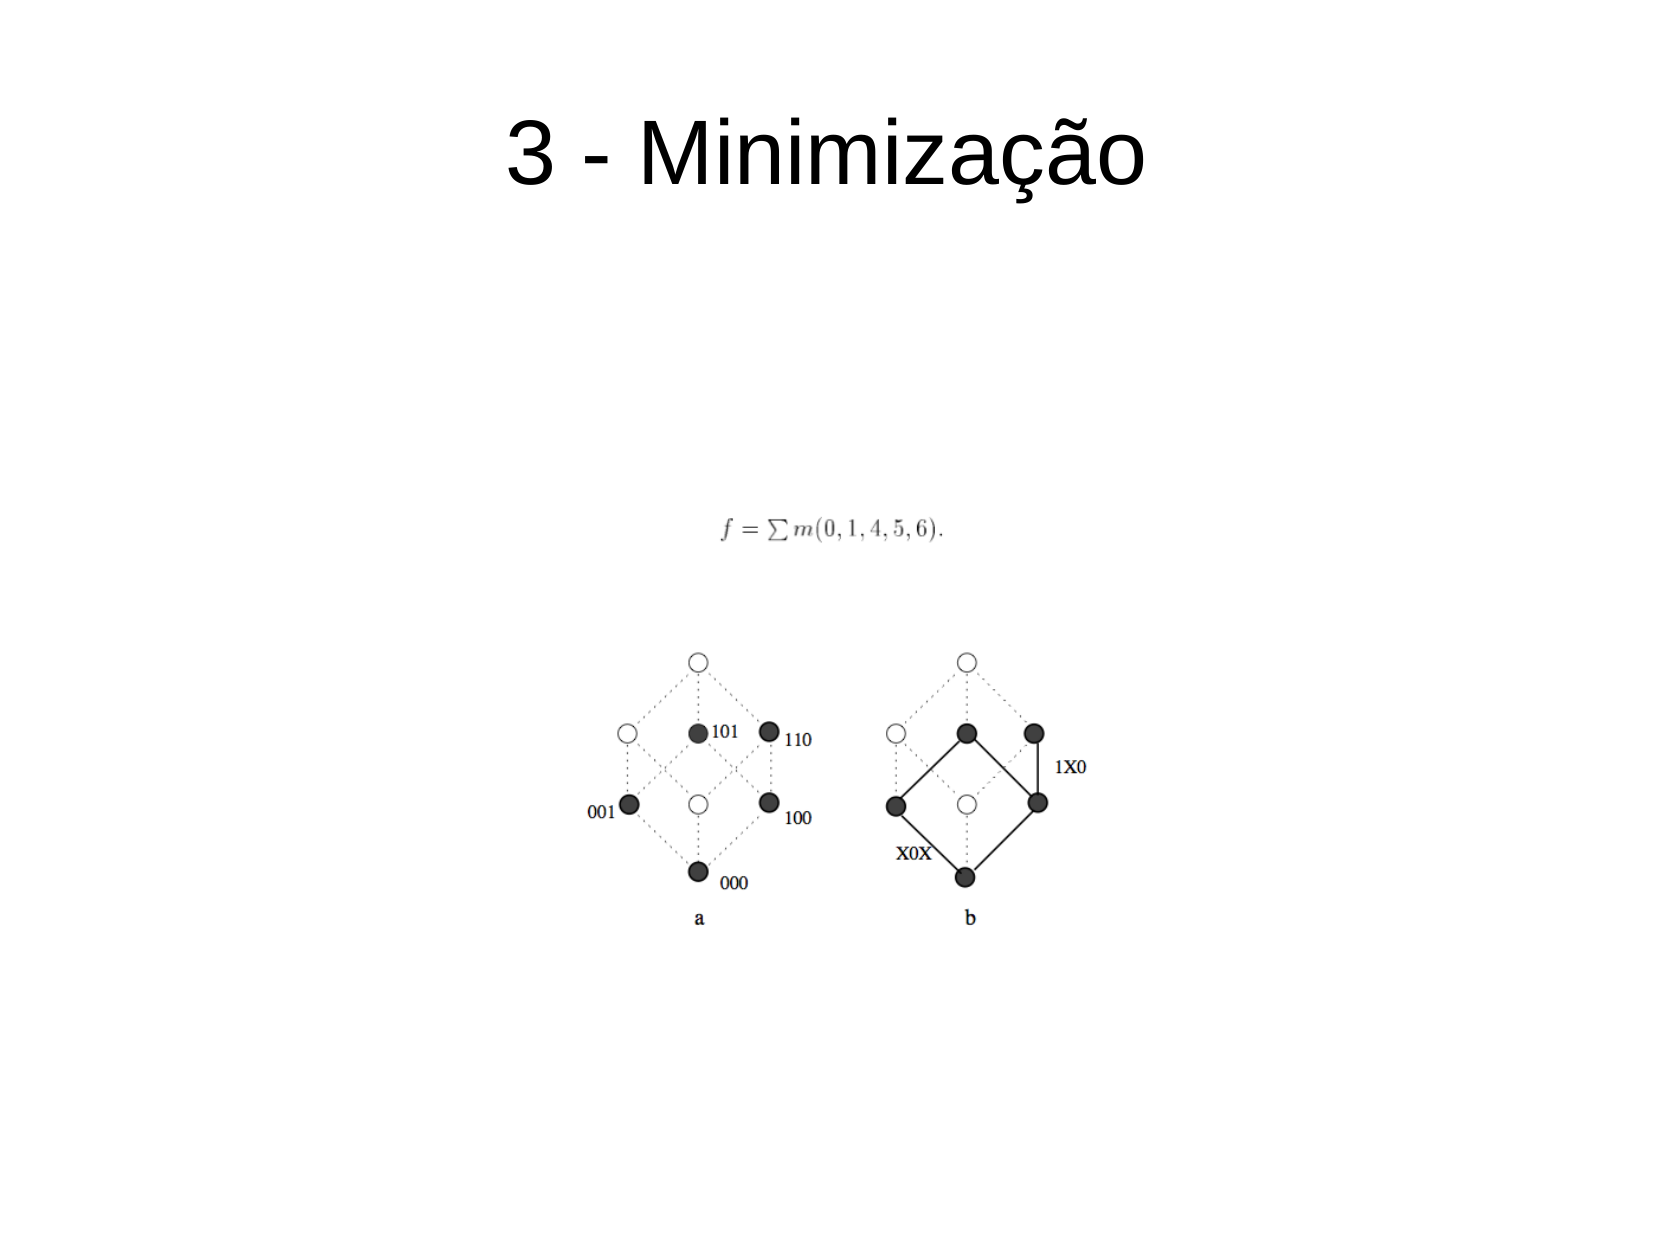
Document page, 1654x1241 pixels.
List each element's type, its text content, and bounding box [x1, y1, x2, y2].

title 3 - Minimização [82, 49, 1571, 257]
picture [556, 617, 1123, 945]
picture [708, 500, 961, 556]
